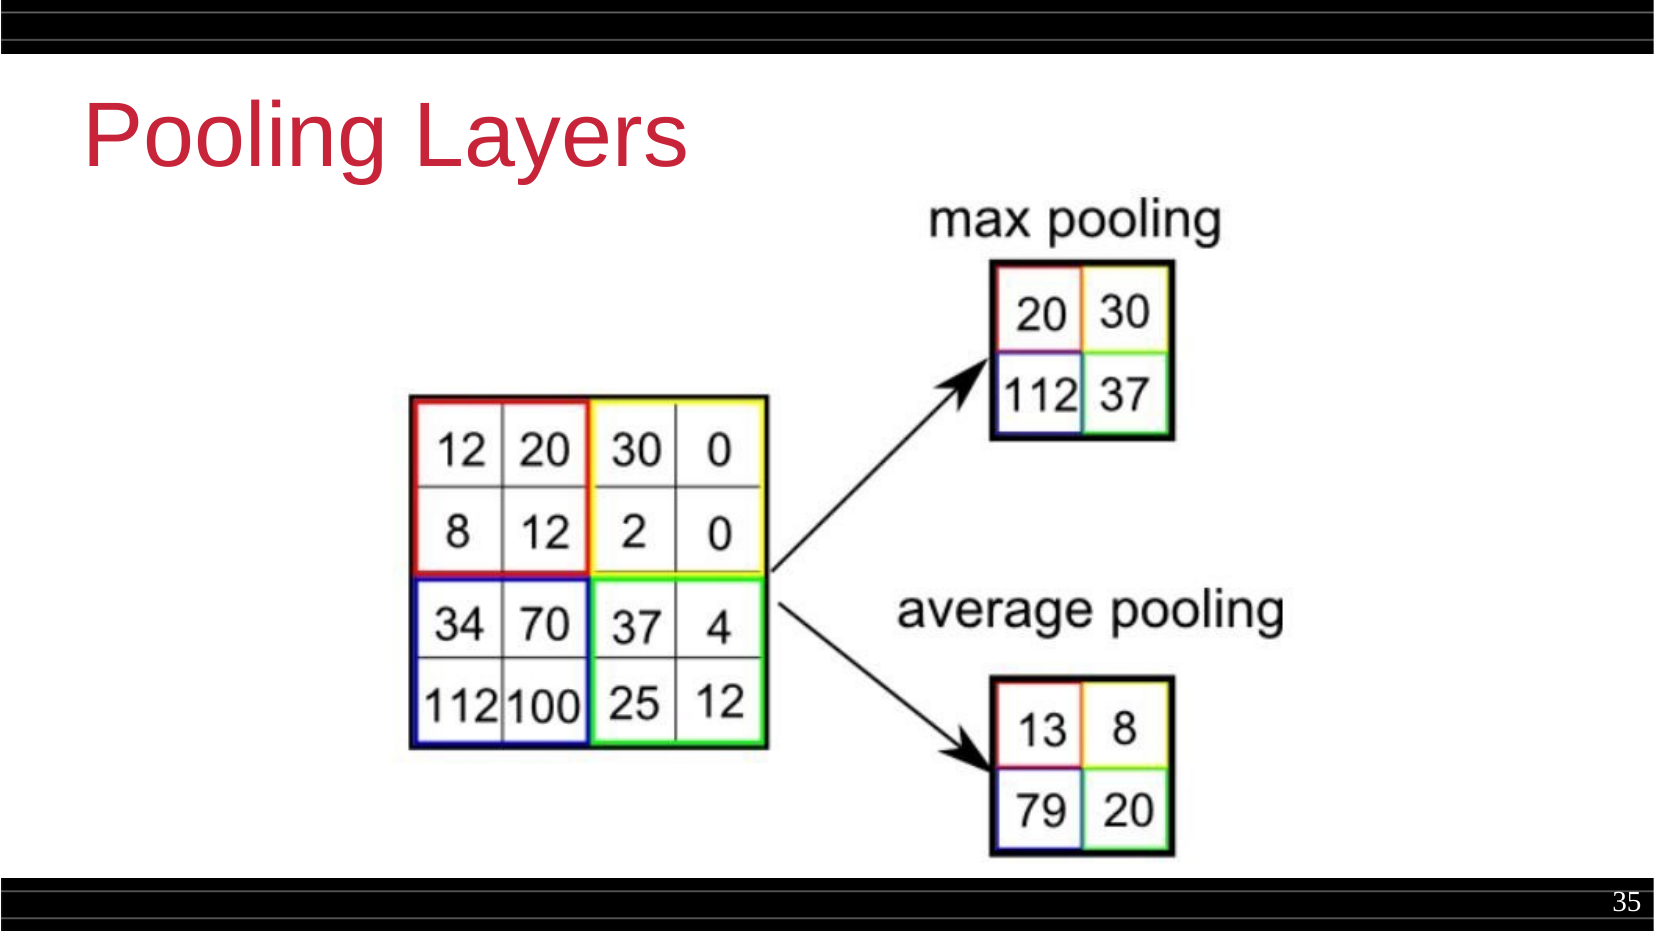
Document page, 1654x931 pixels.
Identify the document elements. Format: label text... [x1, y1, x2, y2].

picture [368, 188, 1300, 875]
title Pooling Layers [82, 57, 1571, 213]
picture [1, 0, 1654, 54]
picture [1, 878, 1654, 931]
